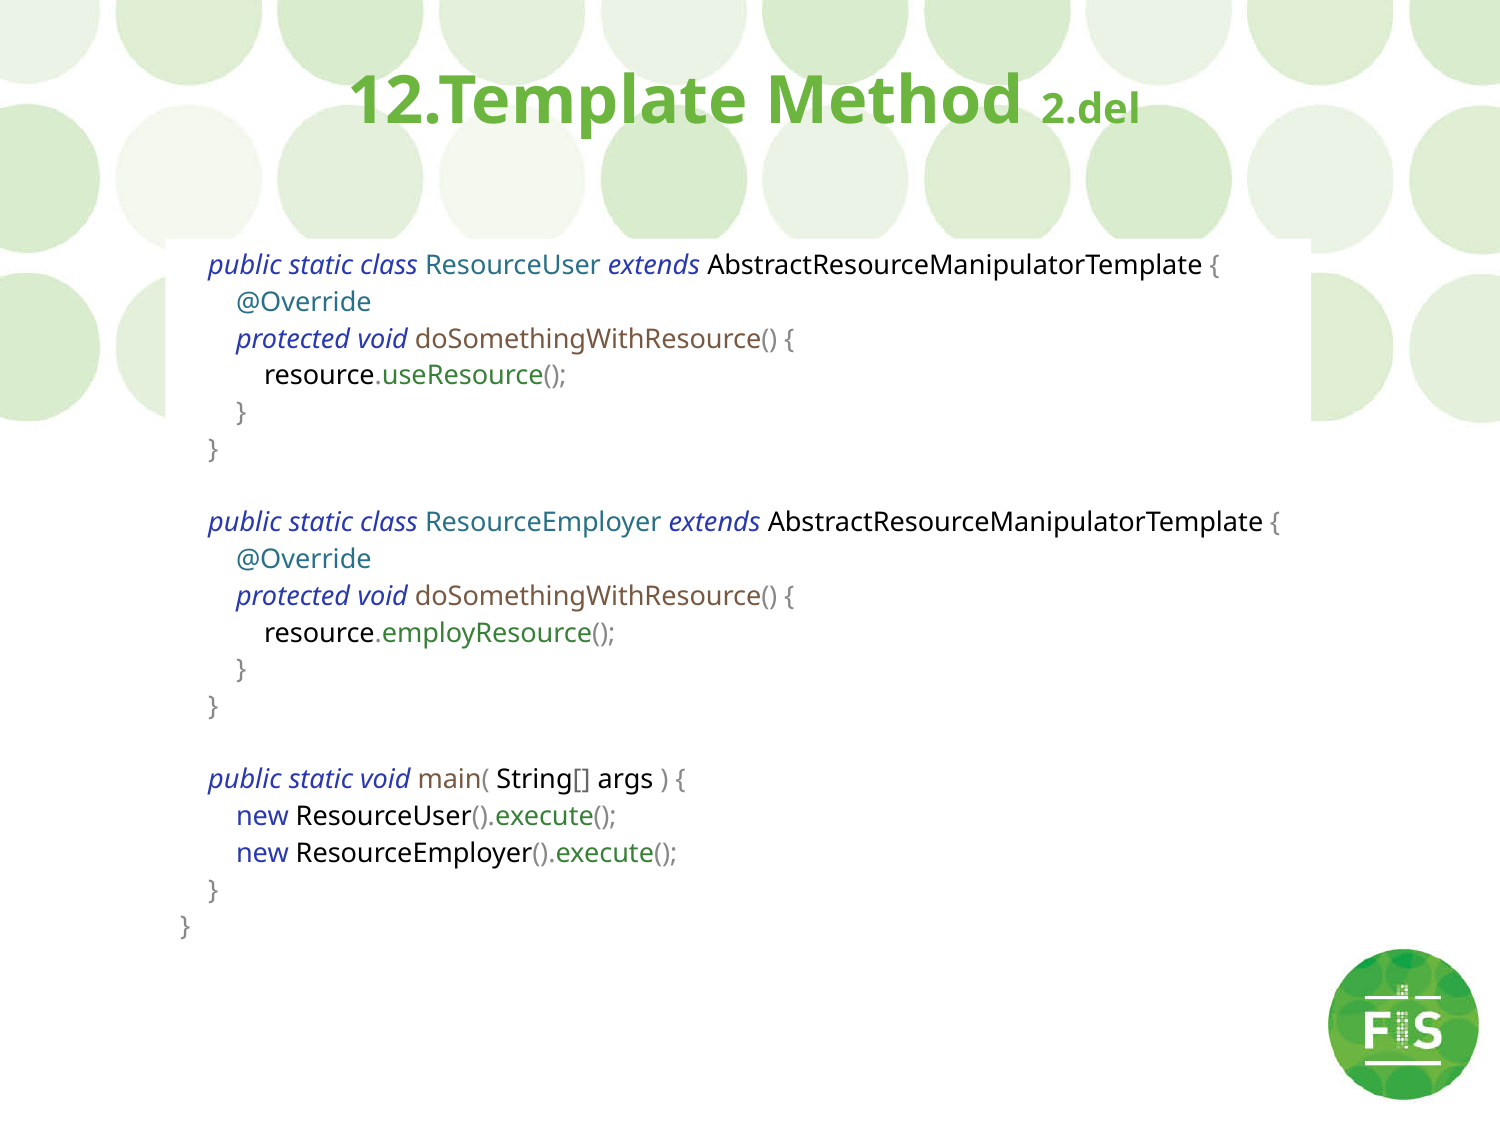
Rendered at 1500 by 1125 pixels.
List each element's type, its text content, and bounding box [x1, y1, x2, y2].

picture [0, 0, 1500, 1125]
title 12.Template Method 2.del [75, 59, 1425, 233]
text_box public static class ResourceUser extends AbstractResourceManipulatorTemplate { @Override protected void doSomethingWithResource() { resource.useResource(); } } public static class ResourceEmployer extends AbstractResourceManipulatorTemplate { @Override protected void doSomethingWithResource() { resource.employResource(); } } public static void main( String[] args ) { new ResourceUser().execute(); new ResourceEmployer().execute(); } } [165, 238, 1312, 993]
